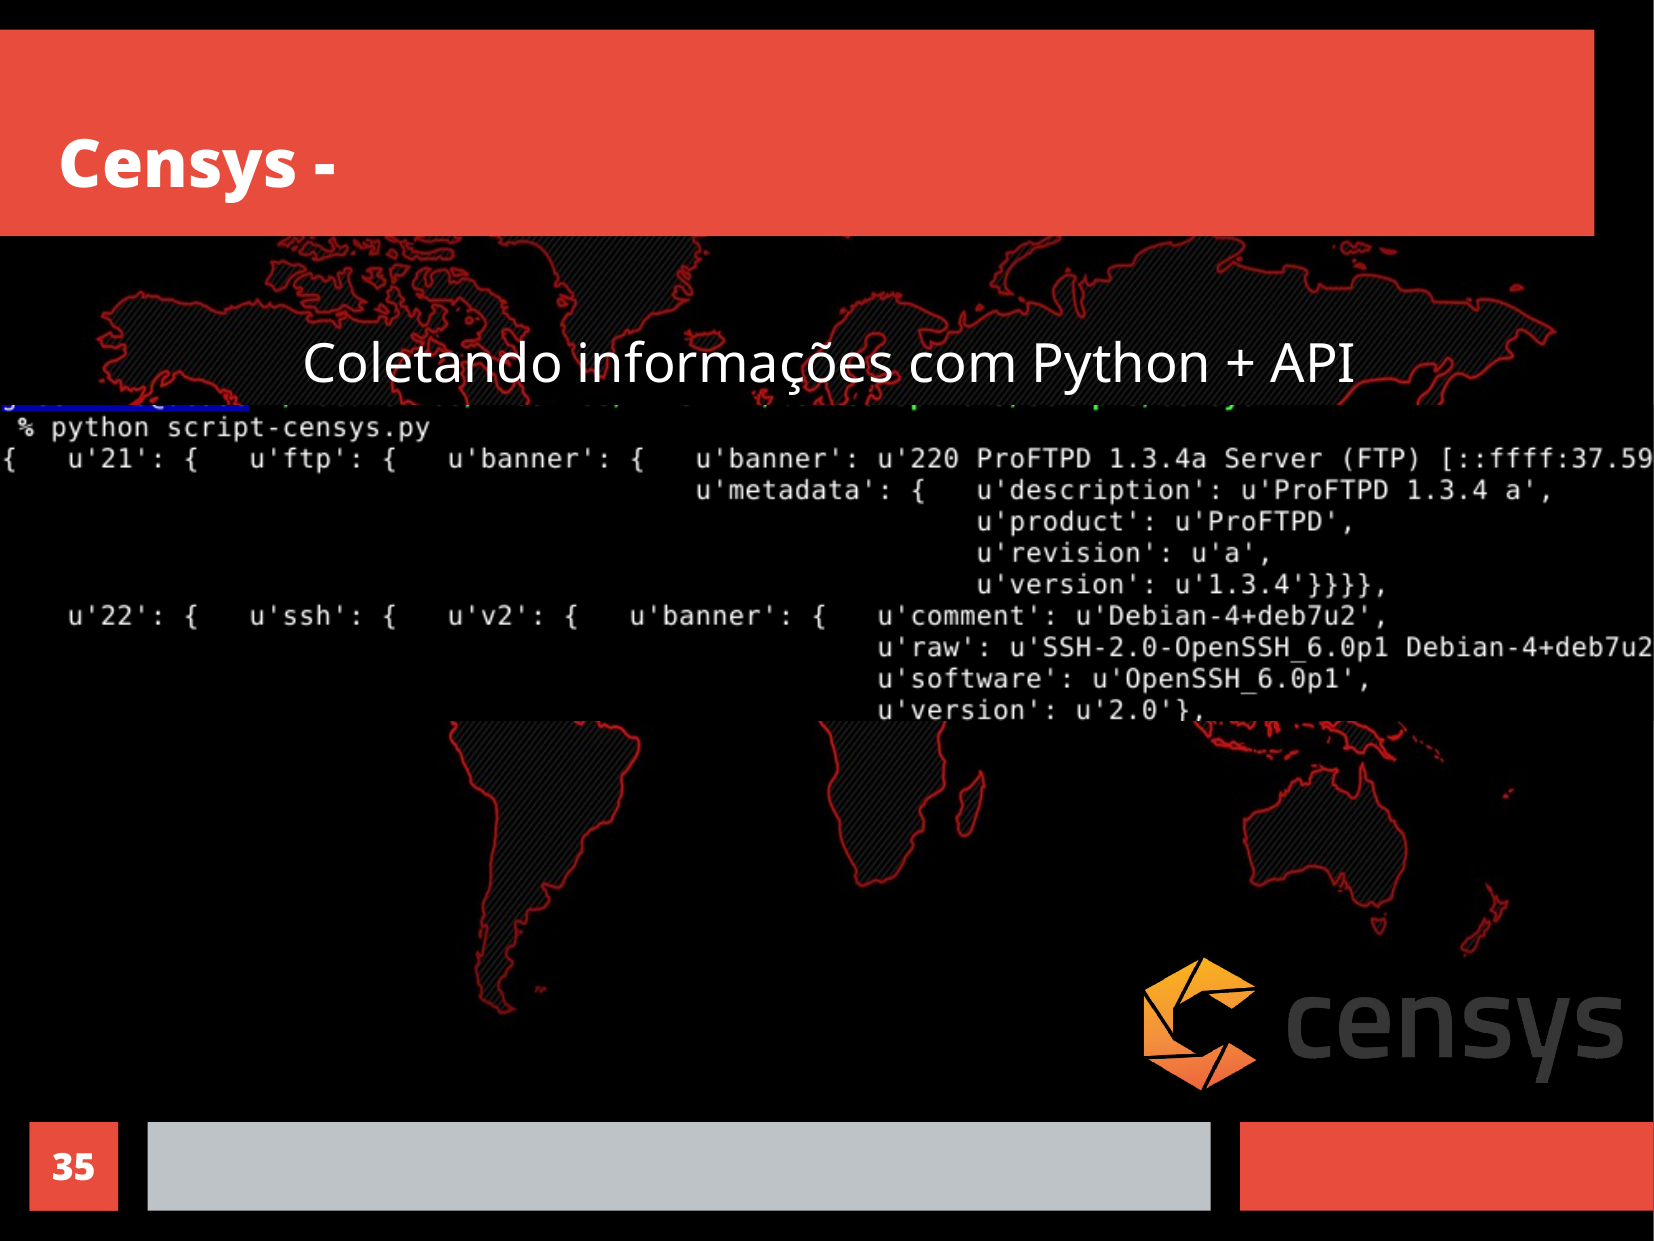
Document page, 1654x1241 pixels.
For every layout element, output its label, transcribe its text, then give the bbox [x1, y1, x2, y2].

list Coletando informações com Python + API [59, 324, 1565, 405]
picture [0, 0, 1654, 1241]
title Censys - [59, 59, 1595, 207]
